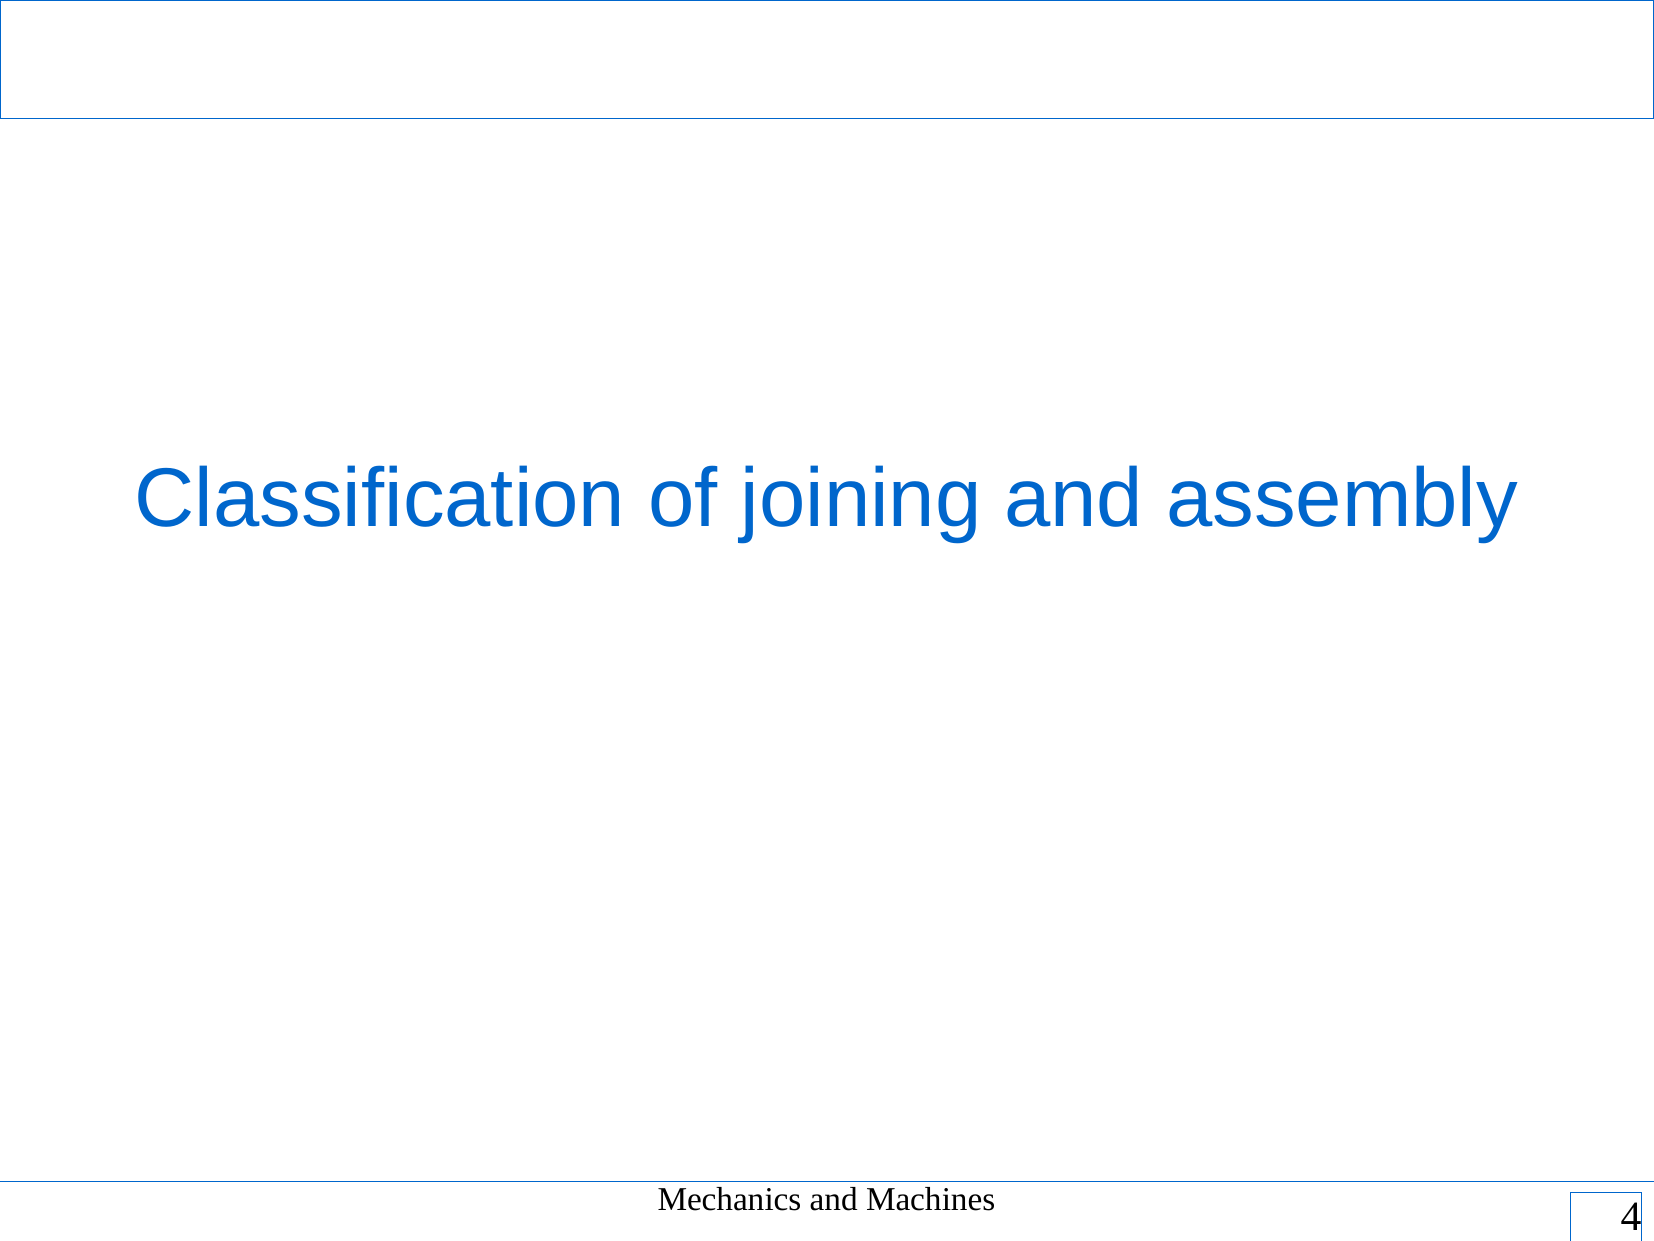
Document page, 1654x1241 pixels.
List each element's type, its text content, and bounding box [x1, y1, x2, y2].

text_box Classification of joining and assembly [120, 444, 1534, 646]
title [0, 0, 1654, 119]
